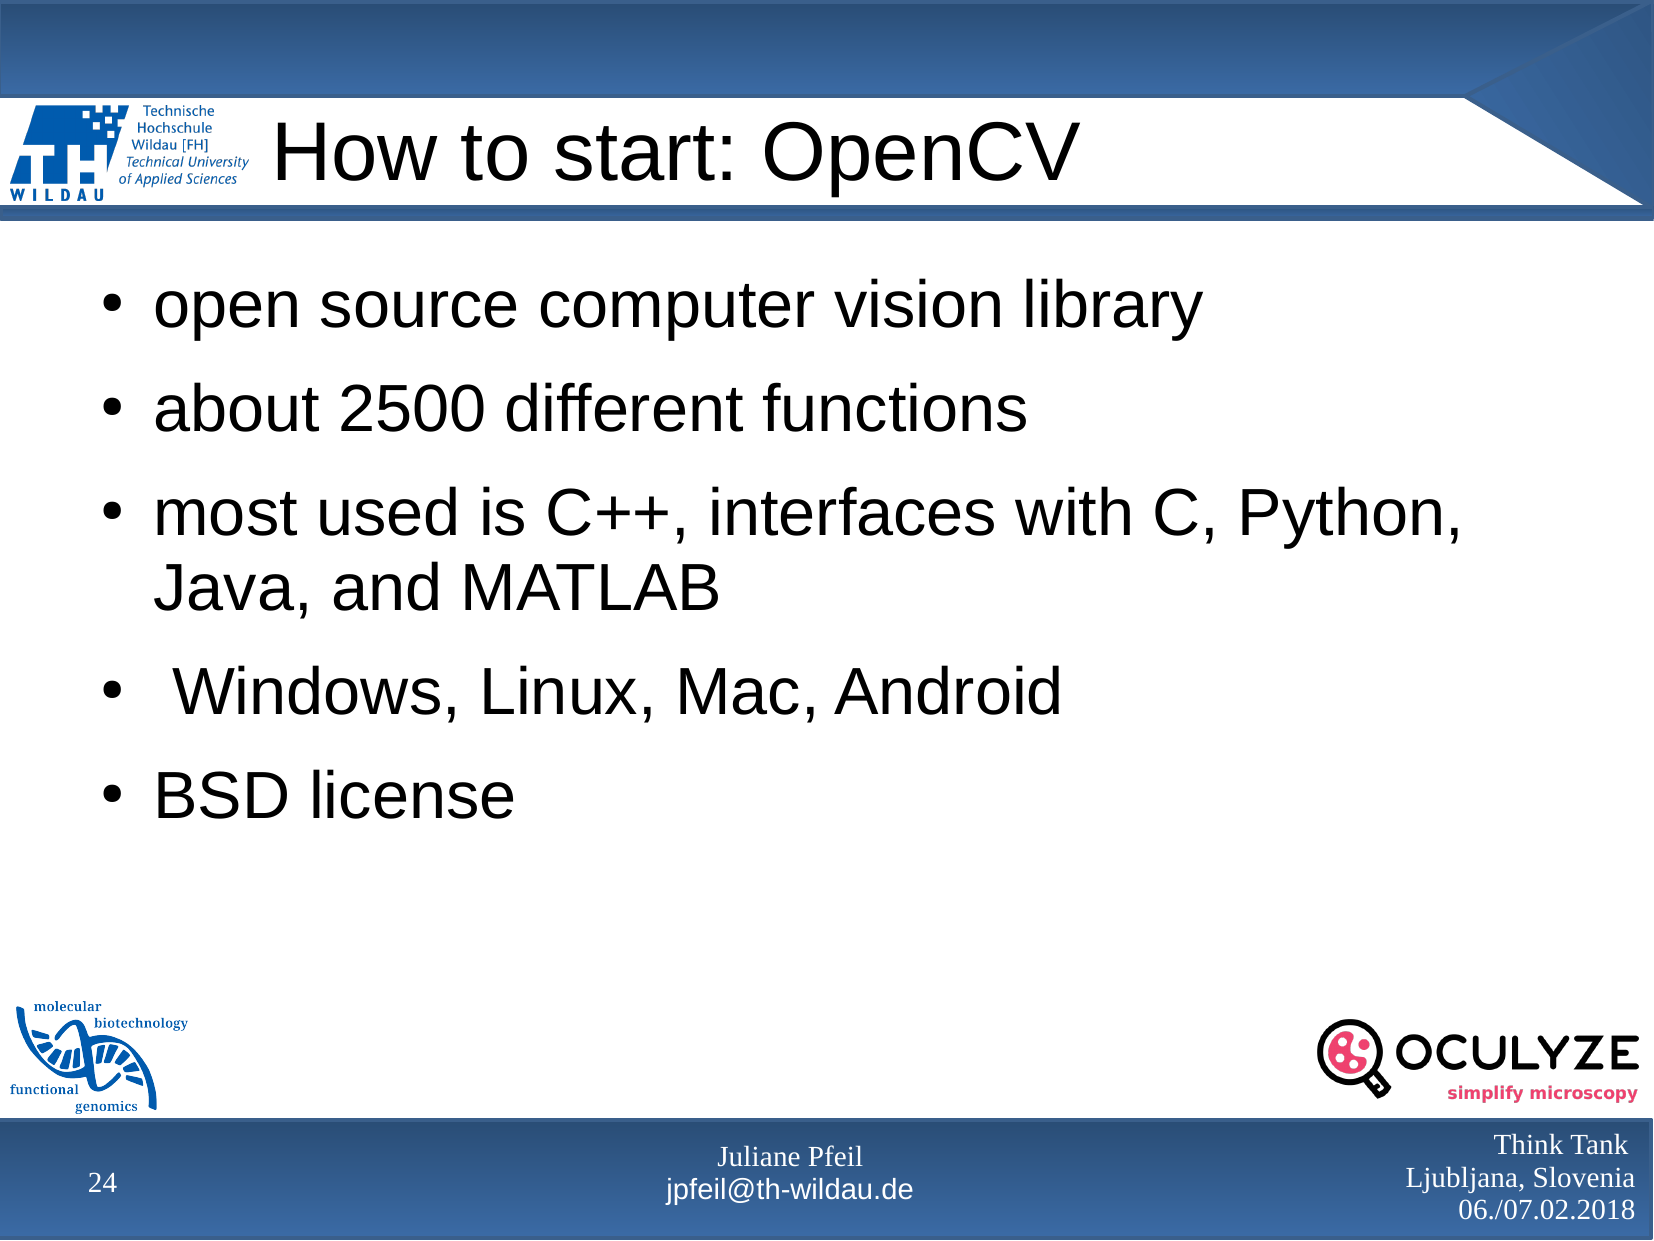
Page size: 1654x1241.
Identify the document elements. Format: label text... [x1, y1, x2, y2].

list open source computer vision library about 2500 different functions most used is C++, interfaces with C, Python, Java, and MATLAB Windows, Linux, Mac, Android BSD license [82, 266, 1571, 986]
title How to start: OpenCV [271, 95, 1466, 207]
picture [10, 105, 249, 201]
picture [1315, 1017, 1642, 1108]
picture [10, 1001, 188, 1114]
